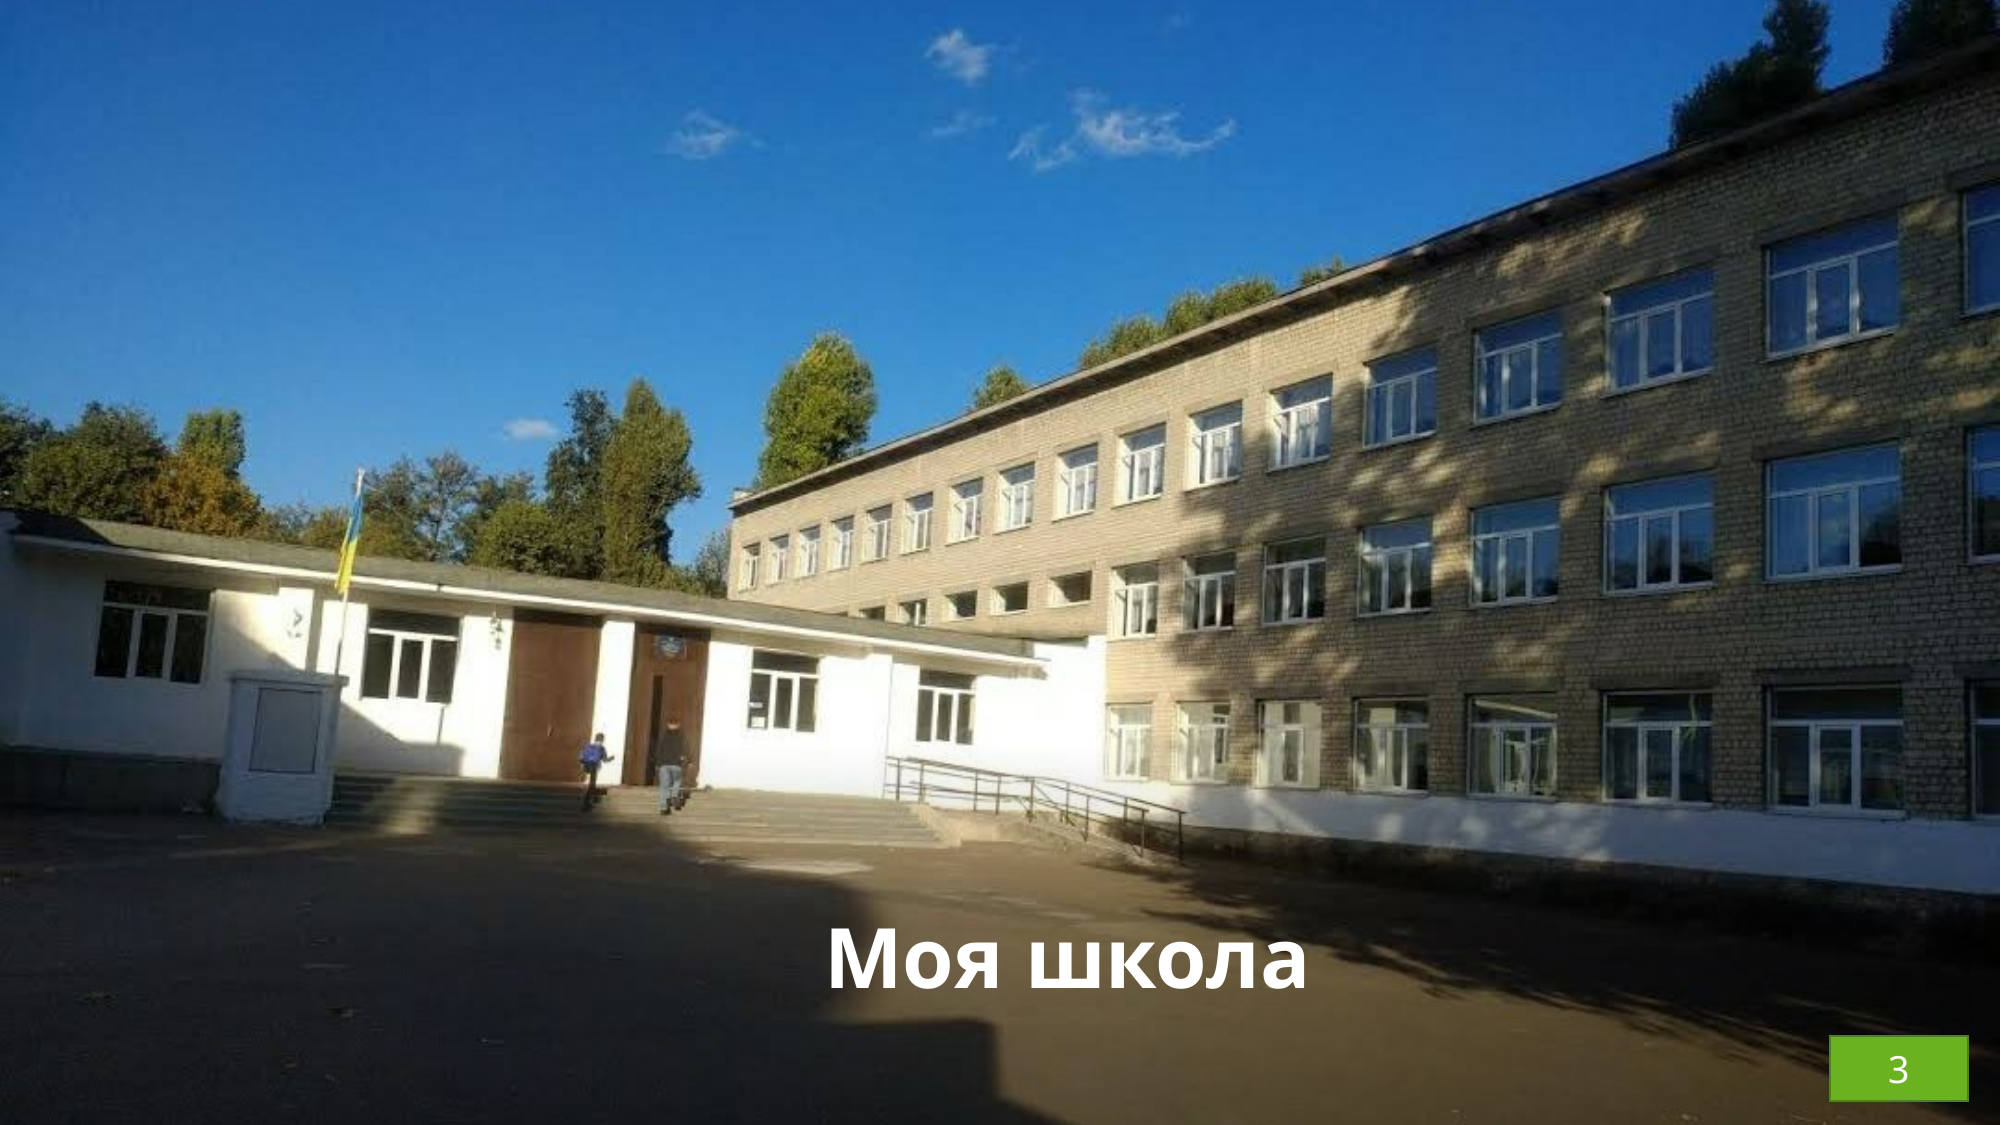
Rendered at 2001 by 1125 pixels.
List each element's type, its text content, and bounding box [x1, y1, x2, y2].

title Моя школа [412, 871, 1723, 1015]
text_box 3 [1829, 1035, 1969, 1101]
picture [0, 0, 2000, 743]
text_box [0, 743, 2000, 1125]
